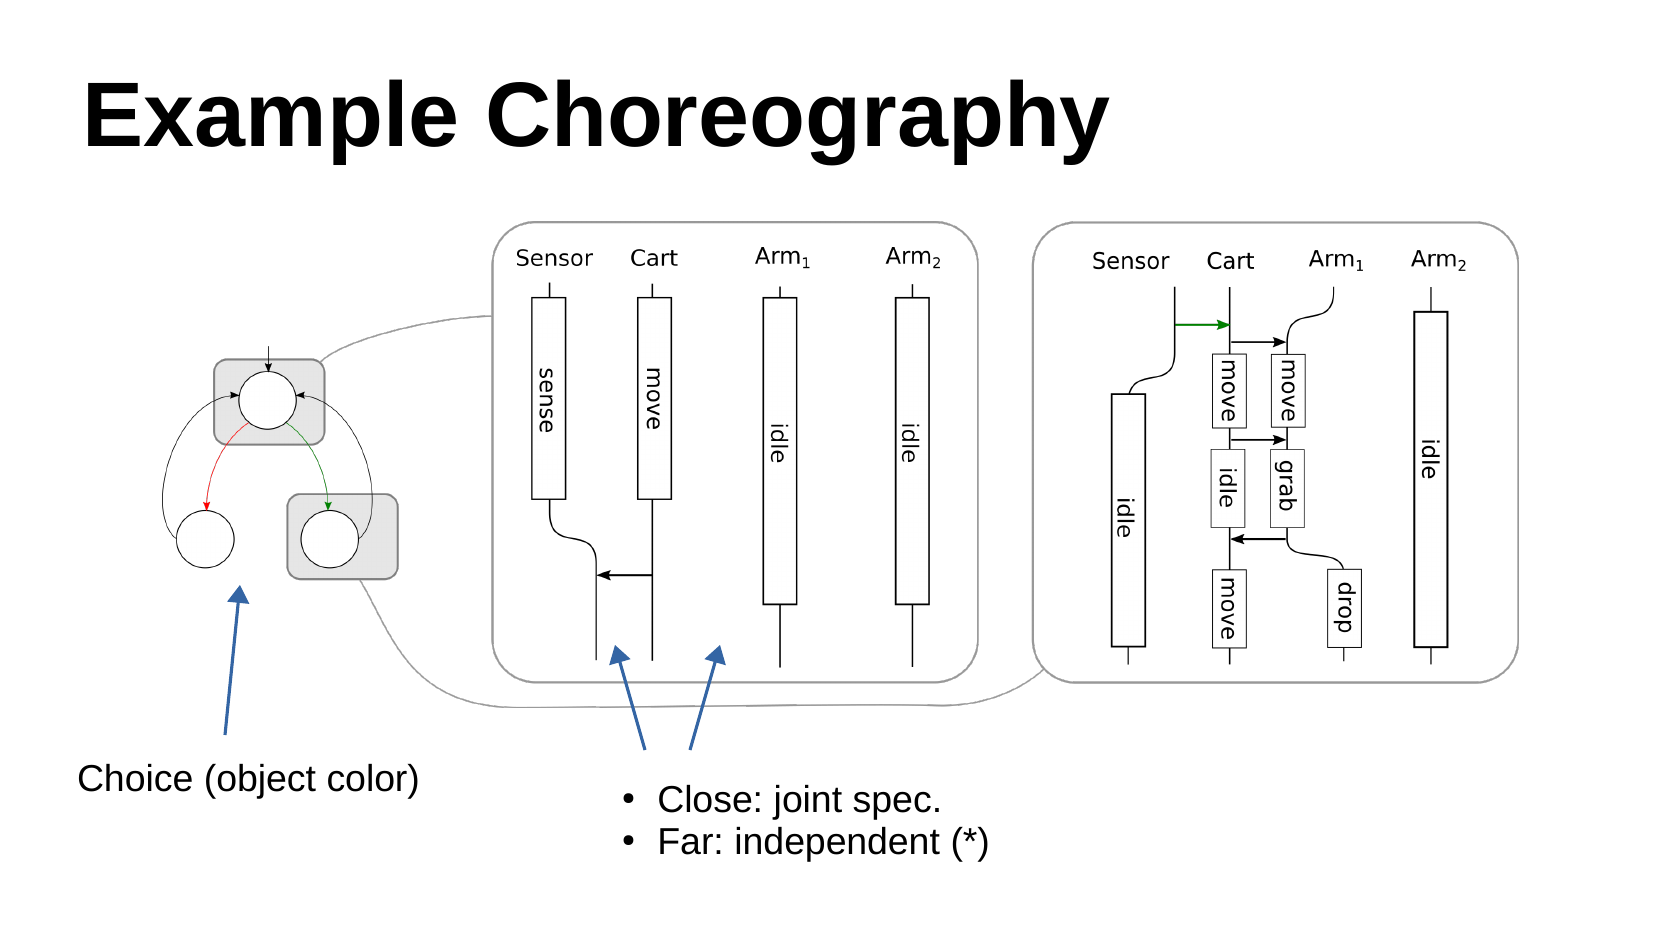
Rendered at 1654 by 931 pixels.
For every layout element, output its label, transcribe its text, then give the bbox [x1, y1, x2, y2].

picture [162, 221, 1519, 708]
title Example Choreography [82, 37, 1571, 193]
text_box Close: joint spec. Far: independent (*) [607, 771, 1006, 871]
text_box Choice (object color) [62, 750, 436, 807]
